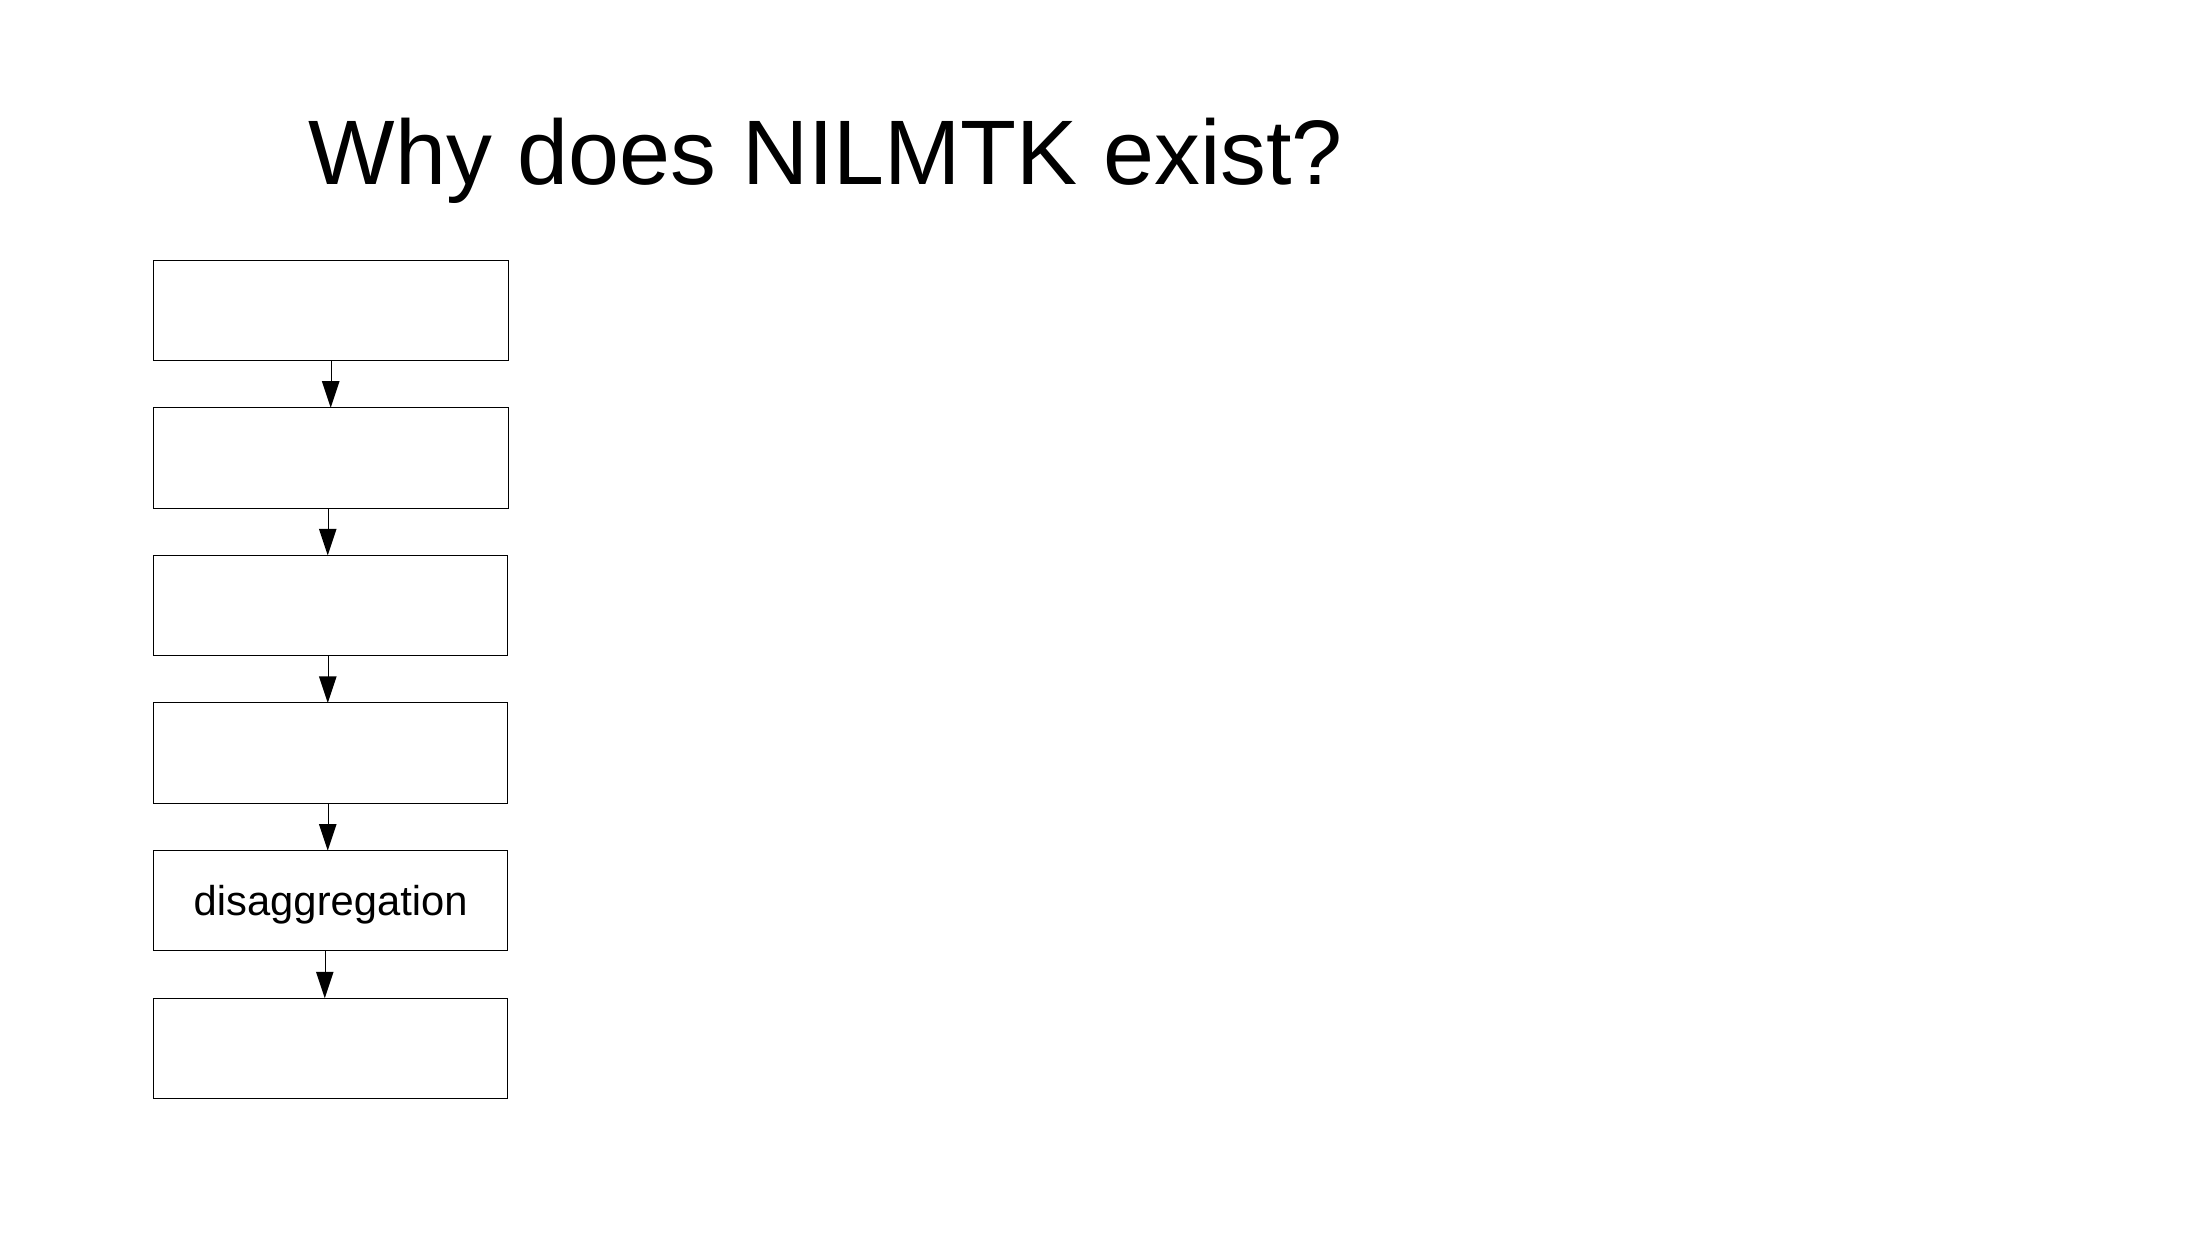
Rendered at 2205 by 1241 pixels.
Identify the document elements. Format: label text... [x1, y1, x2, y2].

text_box [153, 407, 509, 509]
text_box disaggregation [153, 850, 508, 951]
text_box [153, 260, 509, 361]
title Why does NILMTK exist? [82, 49, 1571, 257]
text_box [153, 702, 508, 804]
text_box [153, 555, 508, 656]
text_box [153, 998, 508, 1099]
